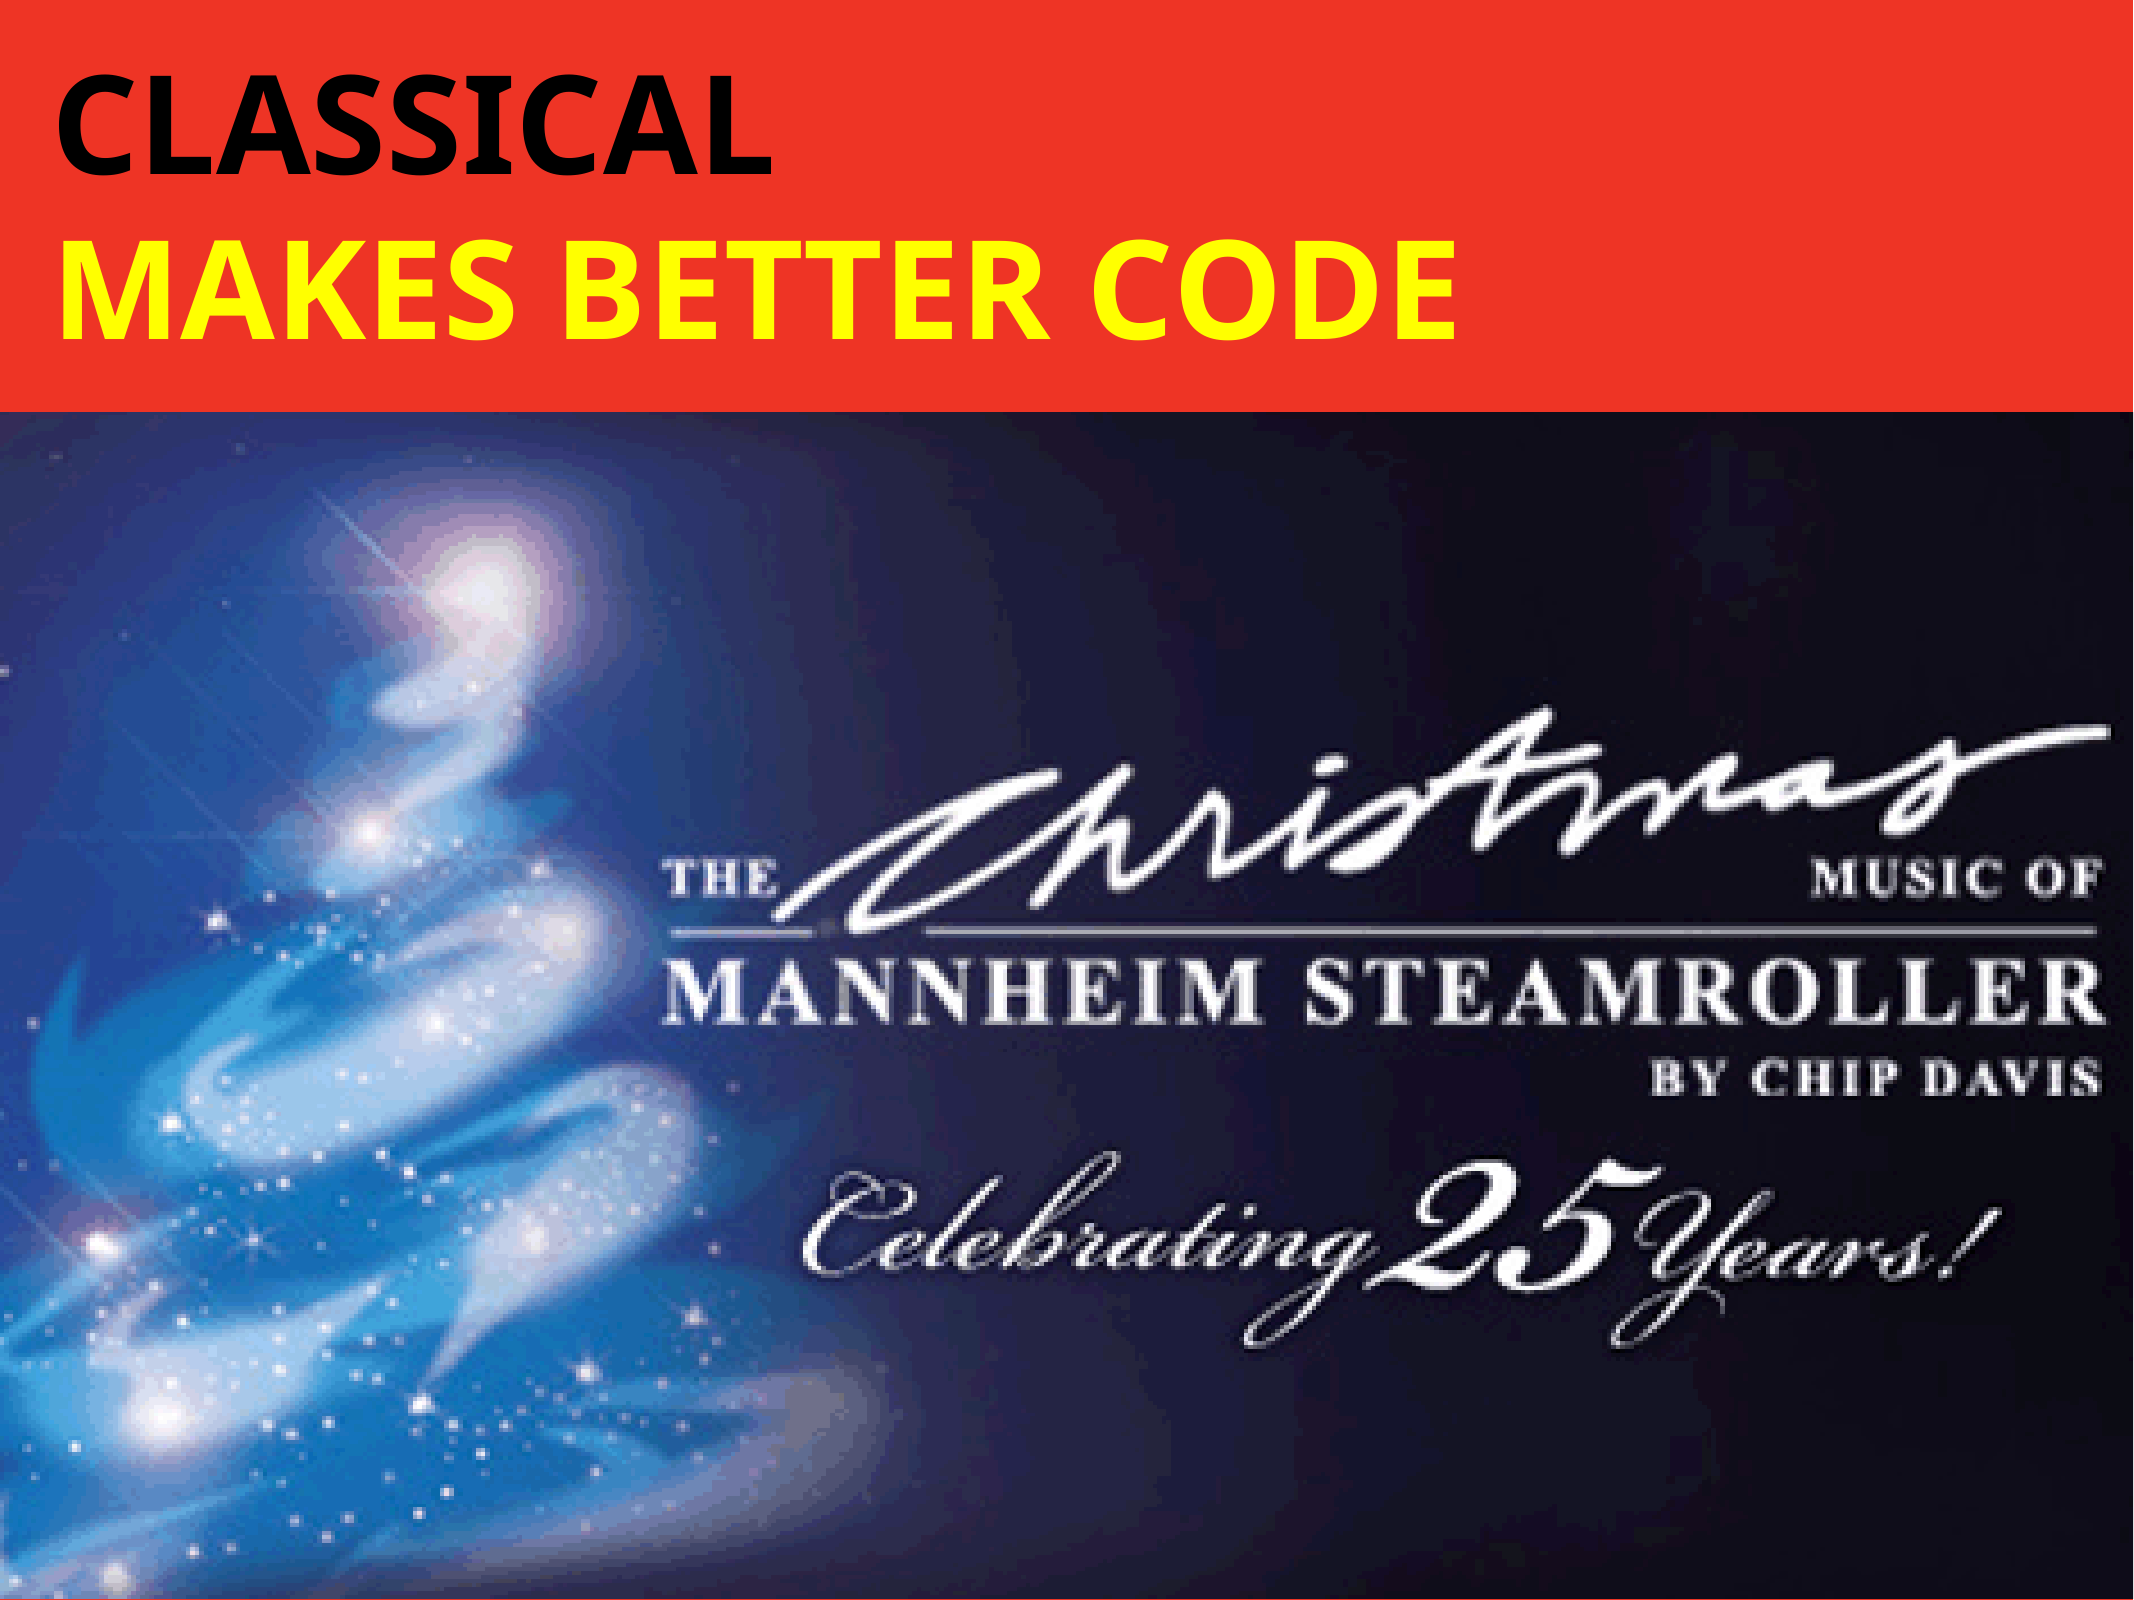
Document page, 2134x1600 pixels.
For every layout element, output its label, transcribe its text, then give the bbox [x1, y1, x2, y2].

text_box CLASSICAL MAKES BETTER CODE [41, 37, 2134, 412]
picture [0, 412, 2134, 1599]
